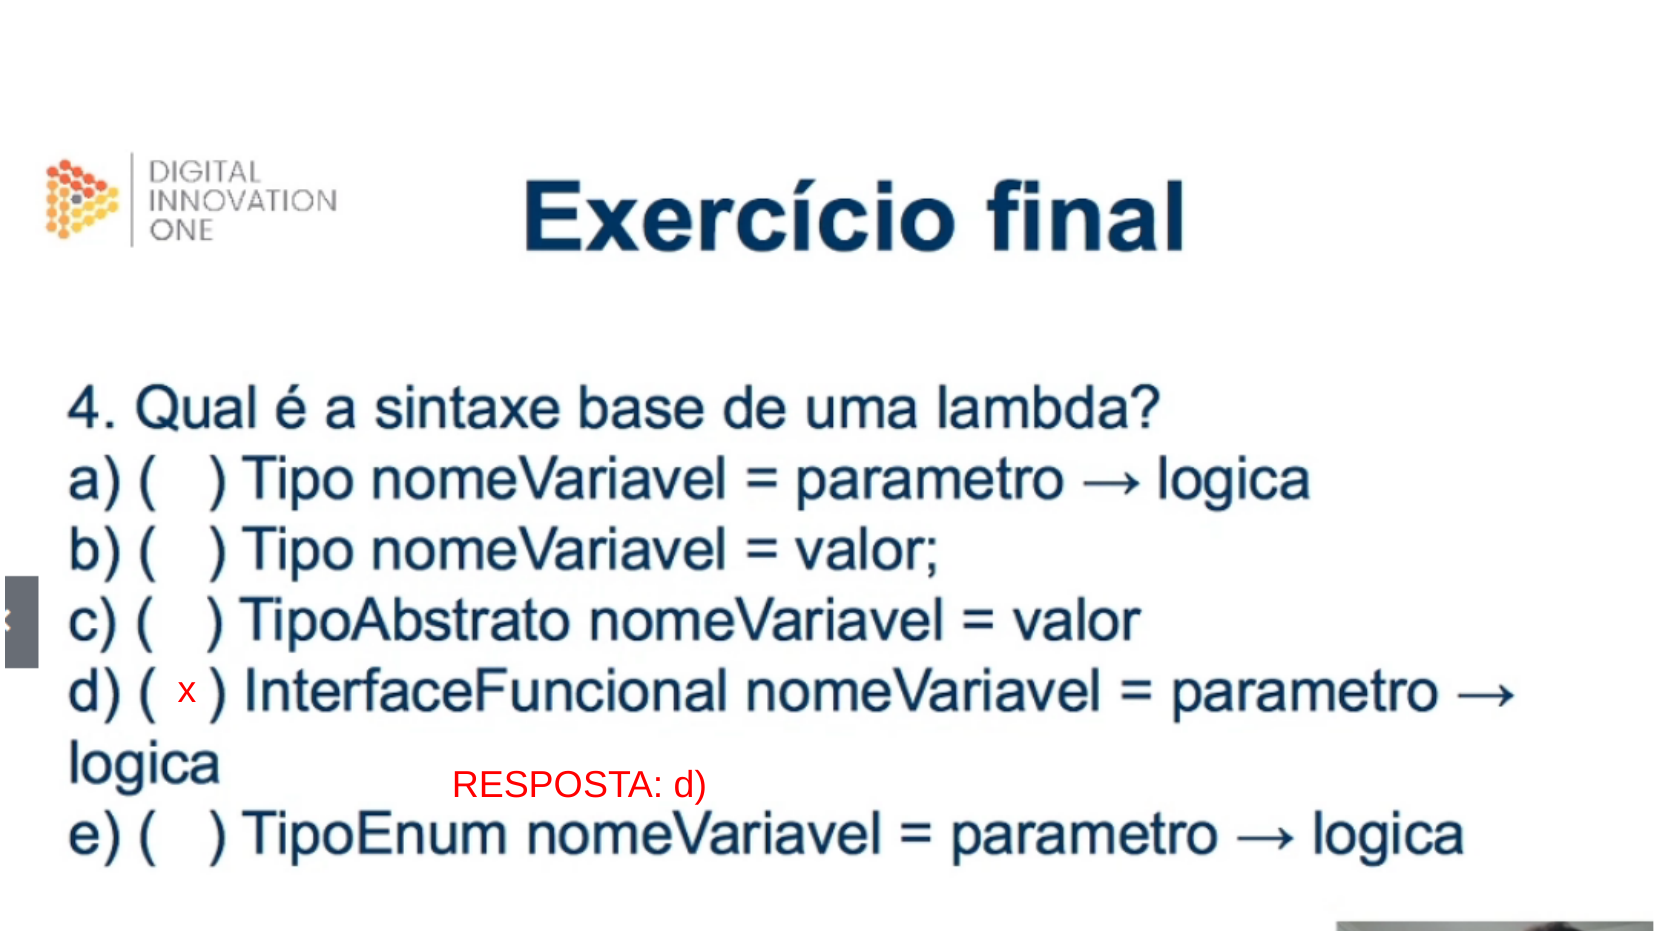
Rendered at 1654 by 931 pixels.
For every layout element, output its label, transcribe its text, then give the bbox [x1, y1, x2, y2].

text_box RESPOSTA: d) [437, 755, 733, 813]
text_box x [141, 661, 212, 719]
picture [5, 119, 1654, 931]
